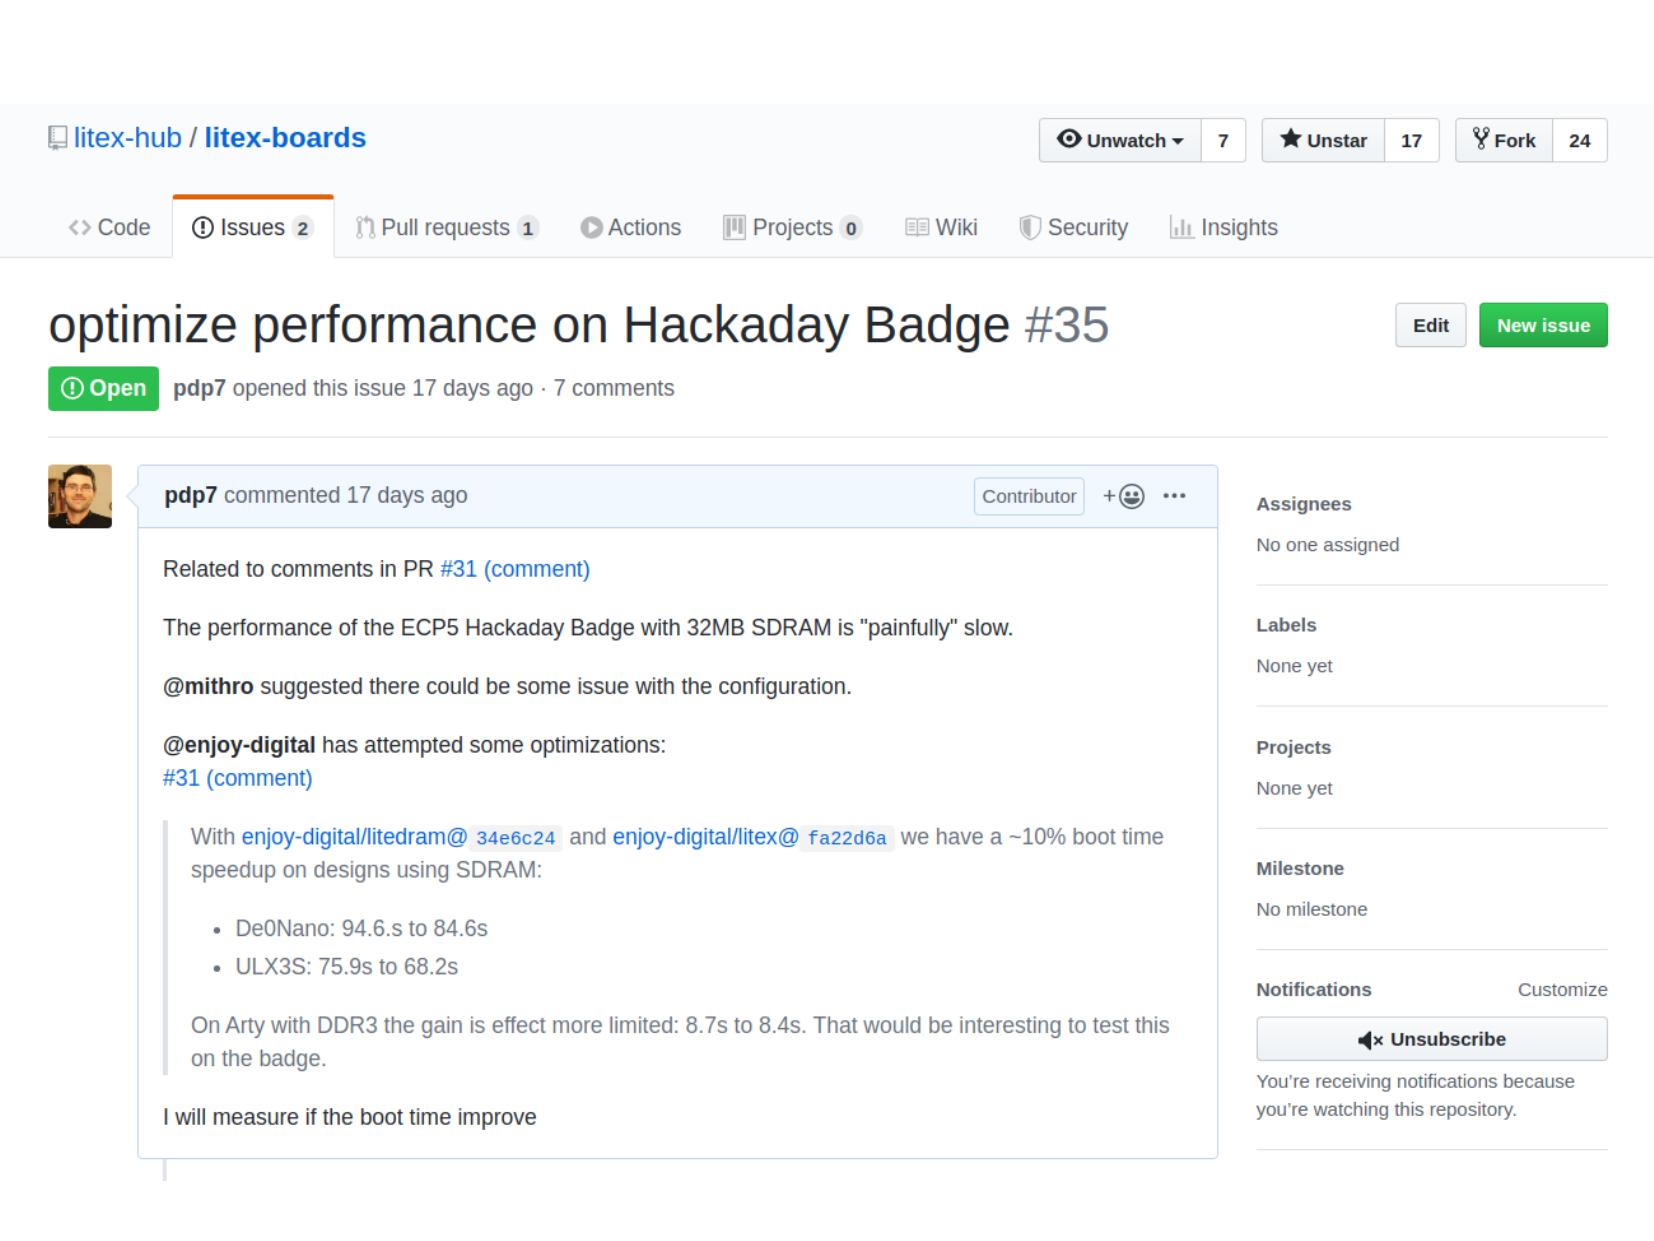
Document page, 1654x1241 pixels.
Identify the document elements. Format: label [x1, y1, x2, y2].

picture [0, 104, 1654, 1181]
